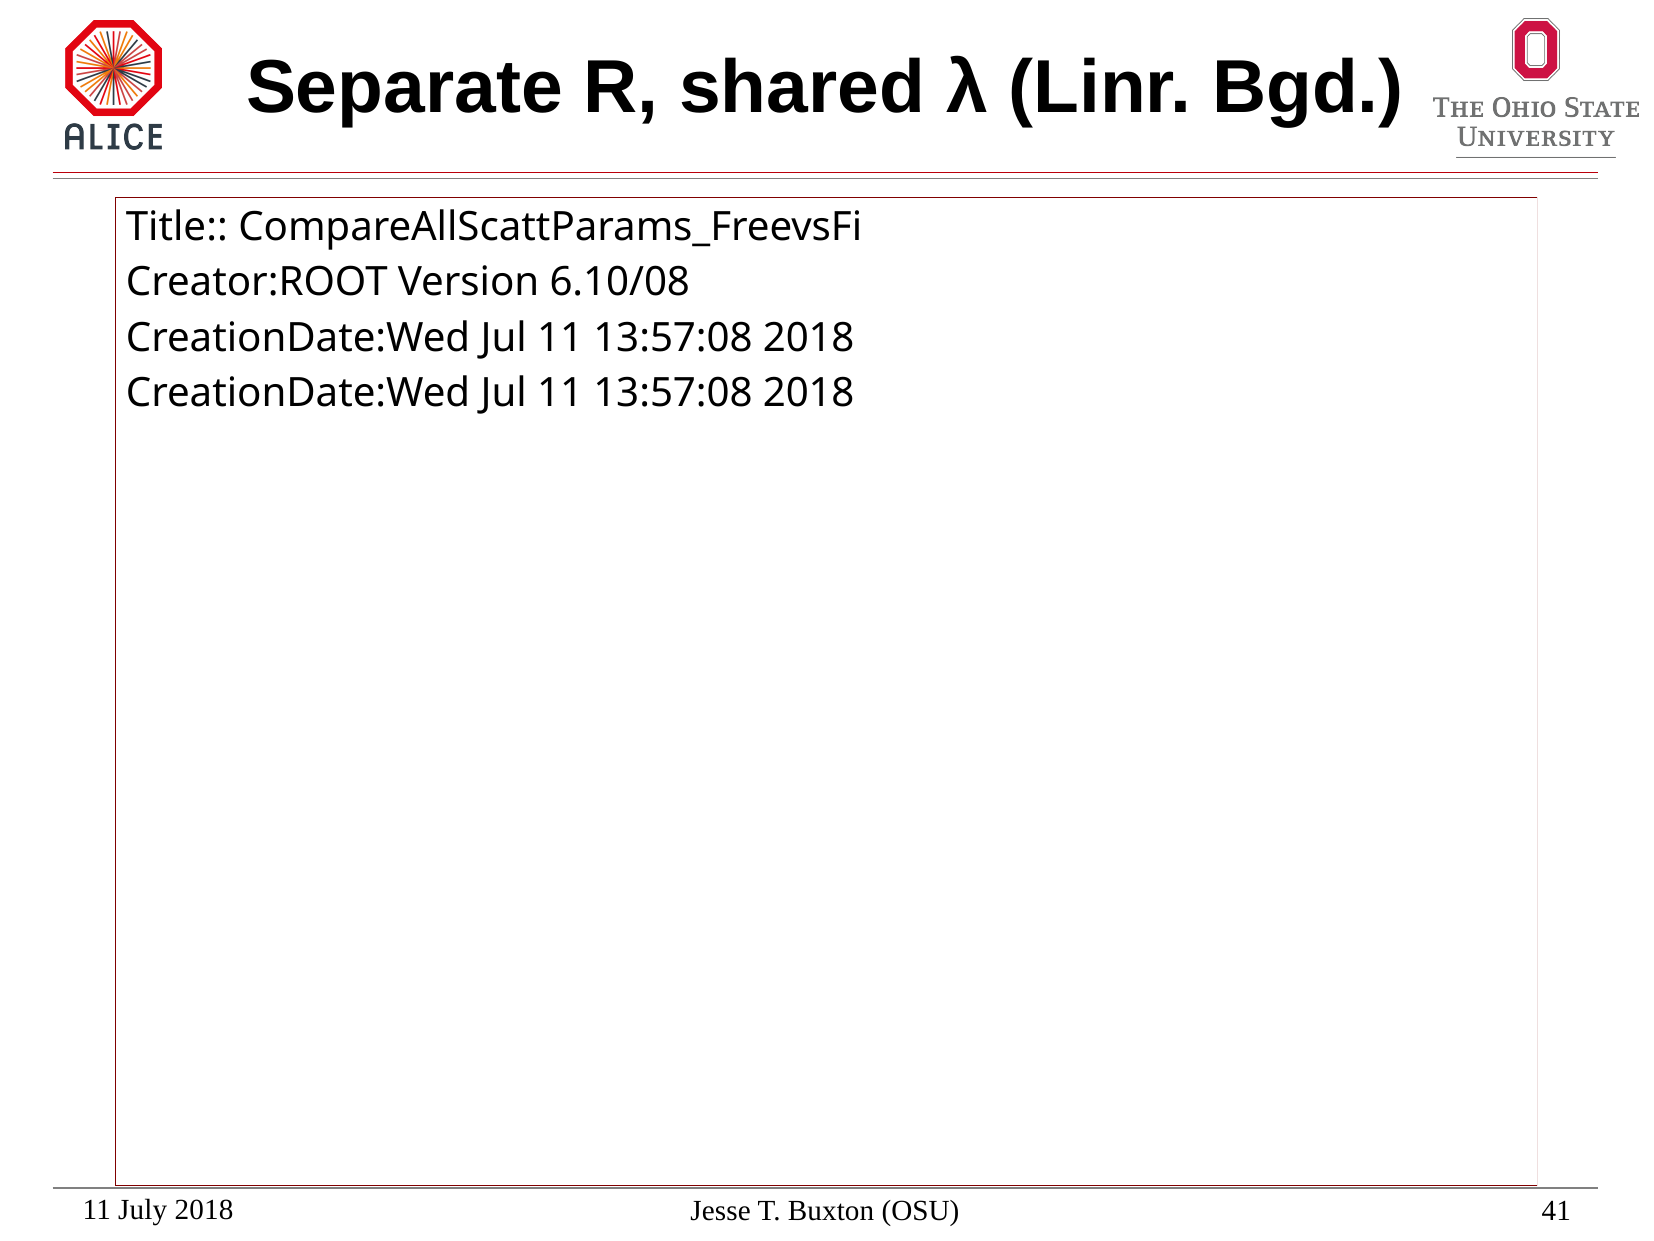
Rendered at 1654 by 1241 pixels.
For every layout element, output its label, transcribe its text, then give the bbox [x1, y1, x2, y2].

picture [112, 195, 1538, 1186]
picture [1513, 5, 1642, 171]
title Separate R, shared λ (Linr. Bgd.) [137, 1, 1513, 172]
picture [65, 20, 137, 150]
